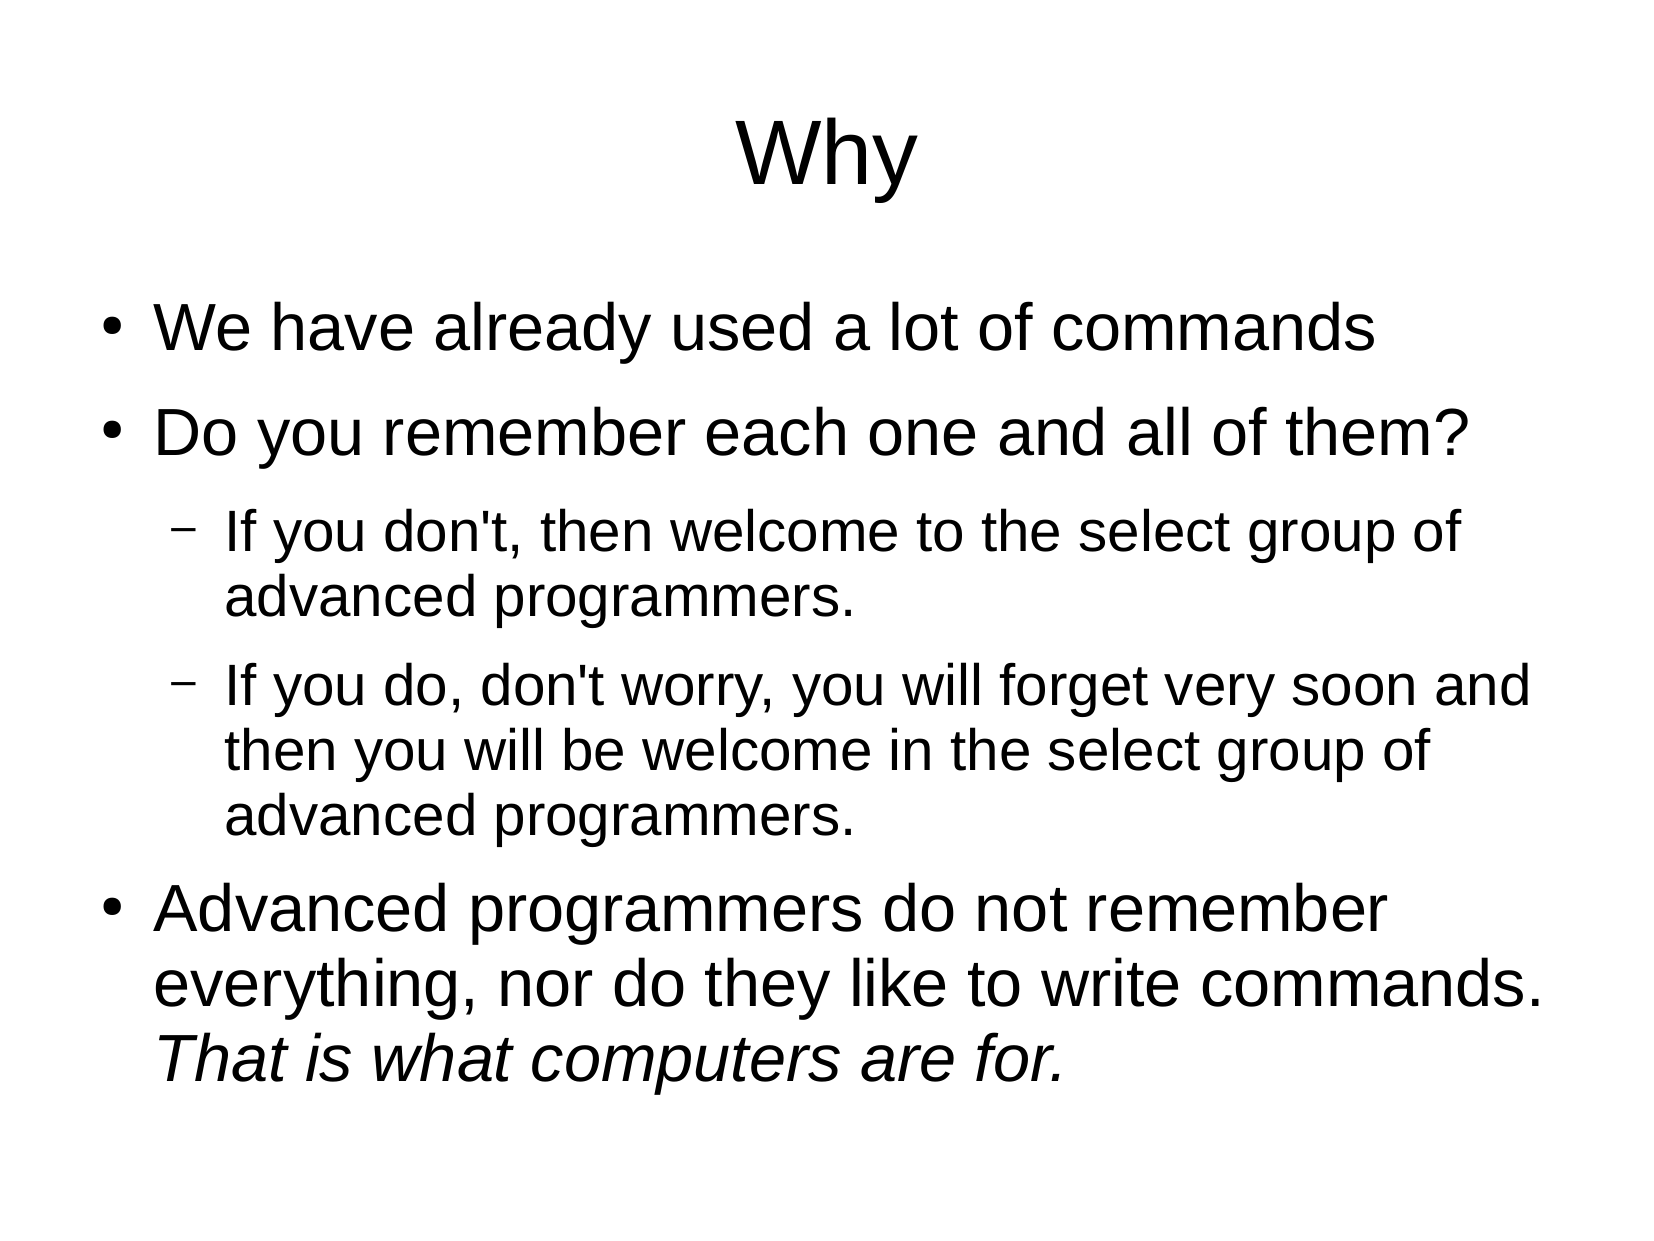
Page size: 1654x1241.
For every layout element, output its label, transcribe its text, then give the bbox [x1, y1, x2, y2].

title Why [82, 49, 1571, 257]
list We have already used a lot of commands Do you remember each one and all of them? If you don't, then welcome to the select group of advanced programmers. If you do, don't worry, you will forget very soon and then you will be welcome in the select group of advanced programmers. Advanced programmers do not remember everything, nor do they like to write commands. That is what computers are for. [82, 290, 1571, 1170]
